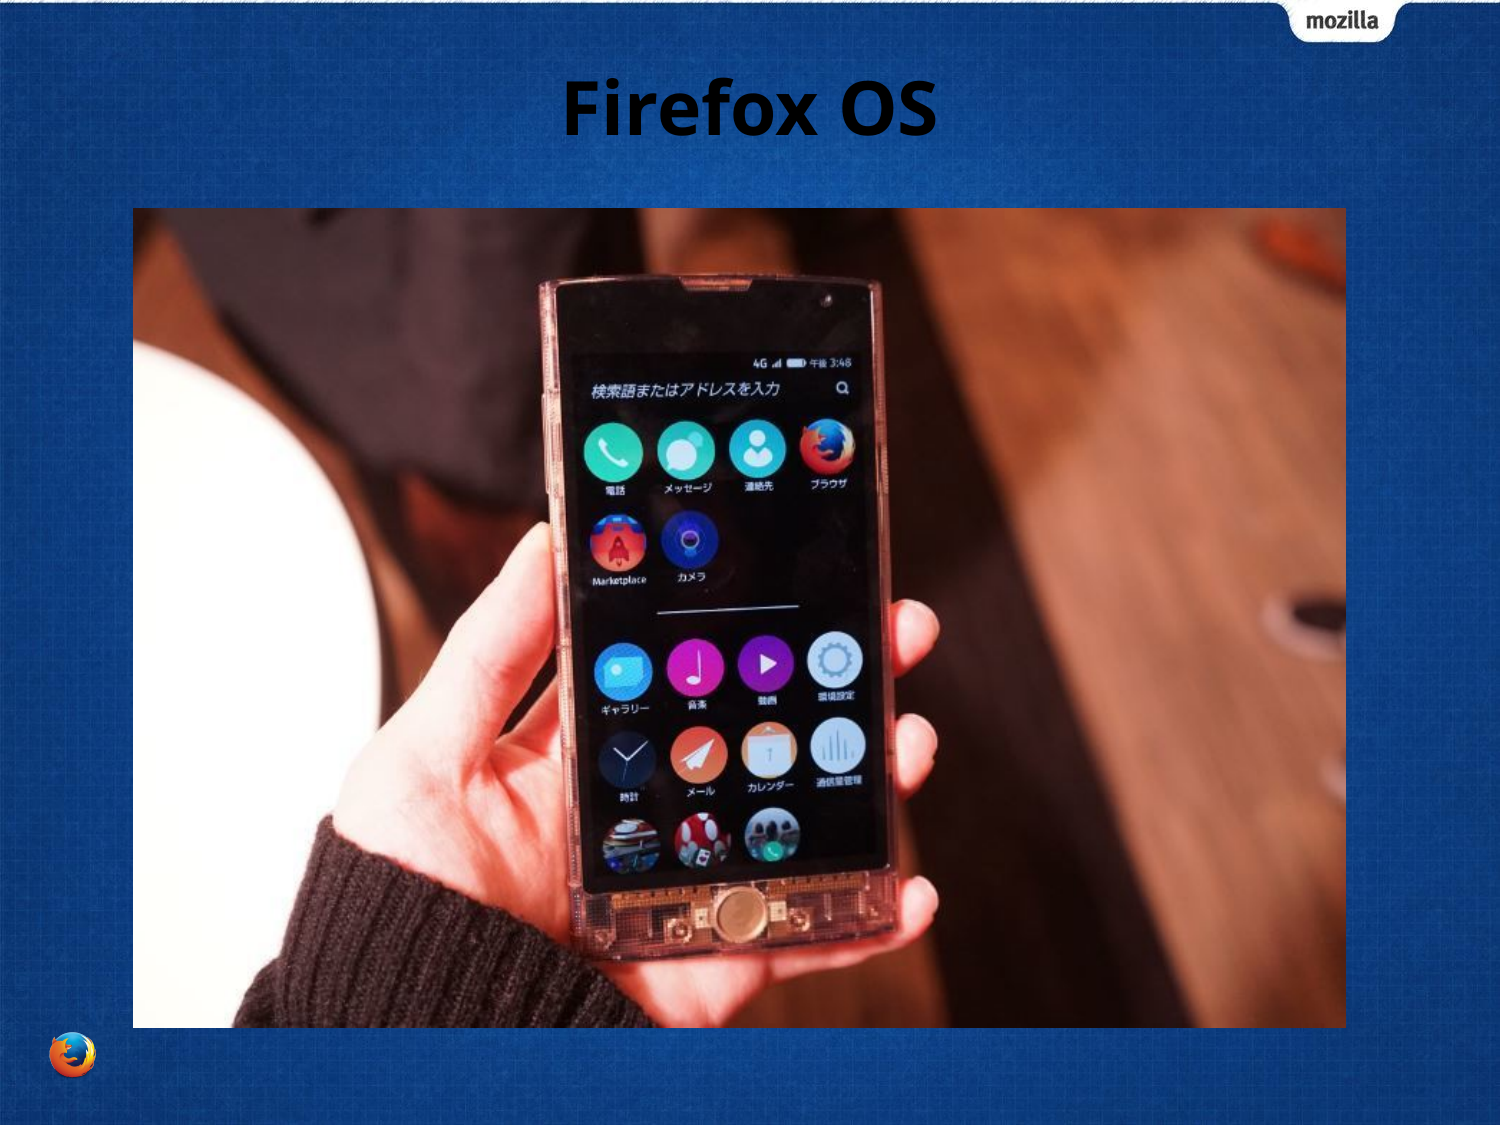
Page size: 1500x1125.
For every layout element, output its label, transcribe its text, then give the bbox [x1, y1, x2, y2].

title Firefox OS [75, 45, 1425, 233]
picture [0, 0, 1500, 1125]
